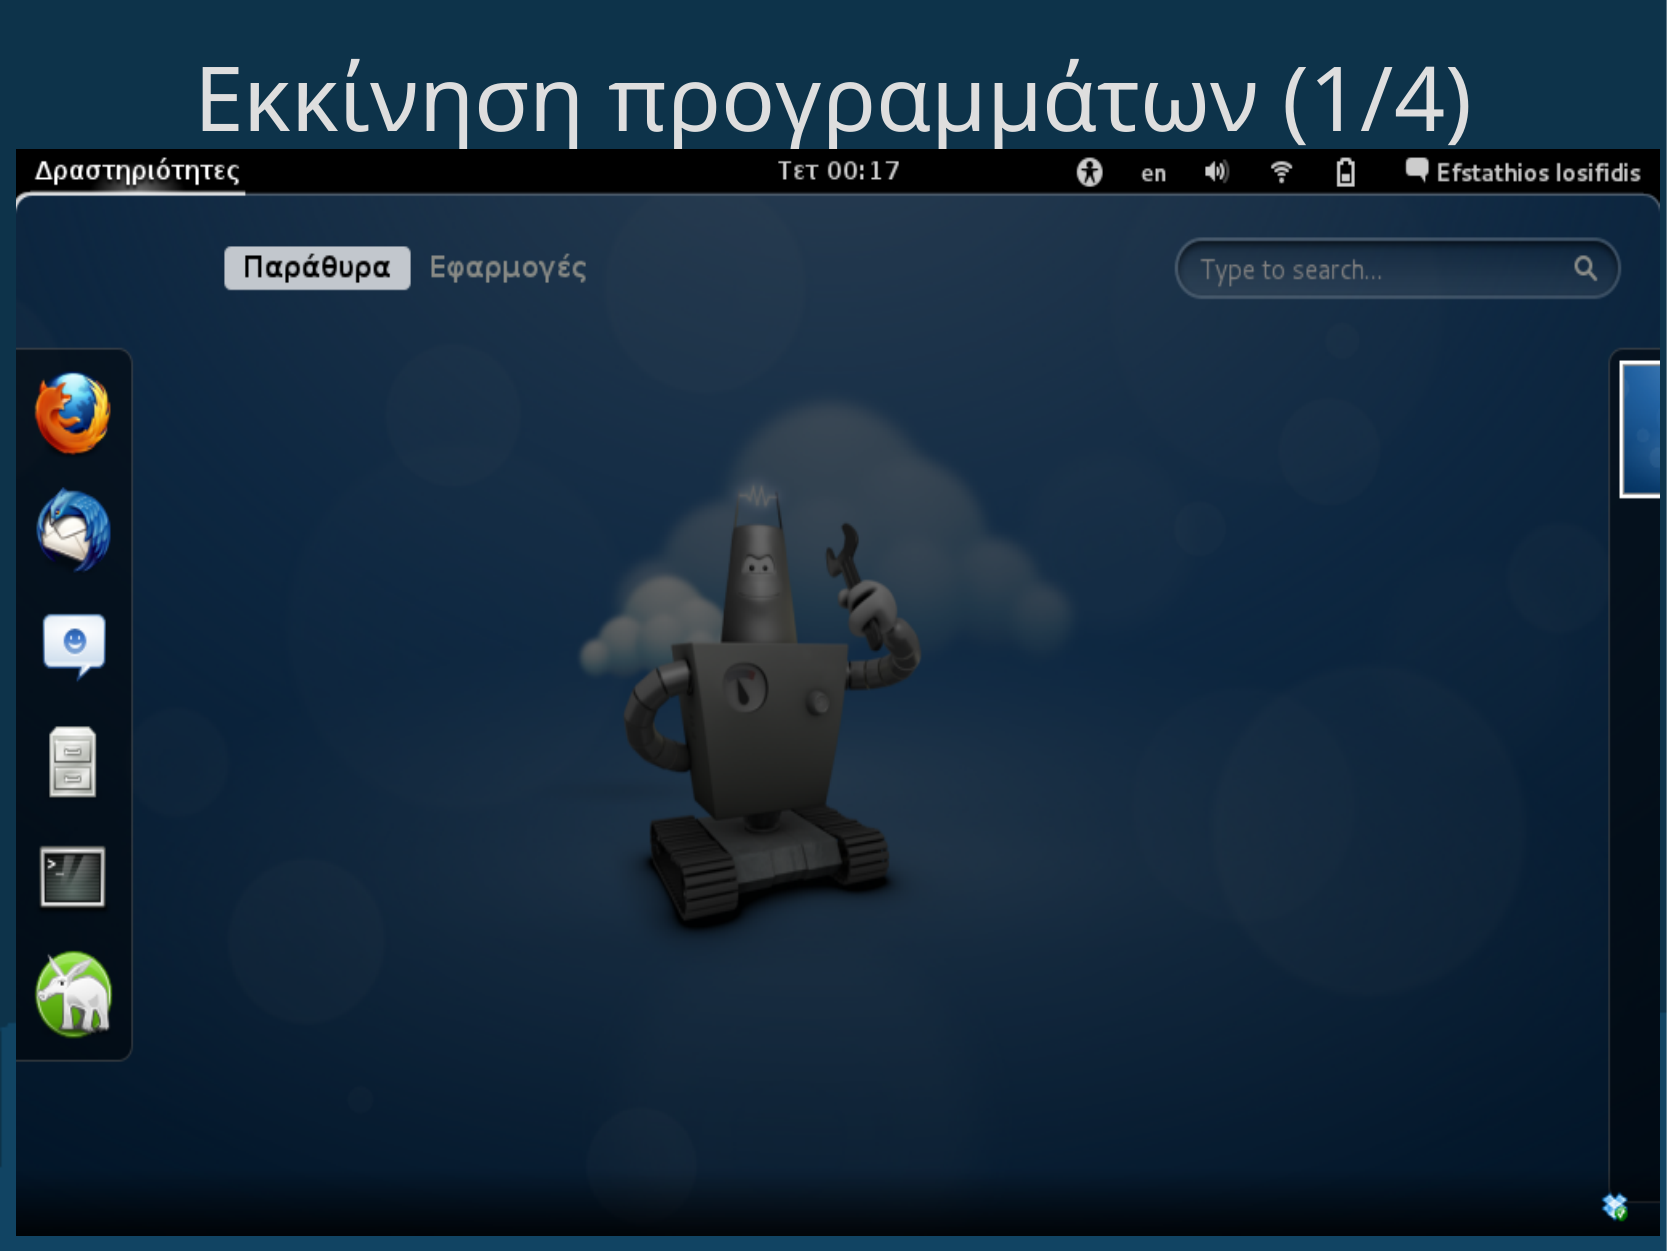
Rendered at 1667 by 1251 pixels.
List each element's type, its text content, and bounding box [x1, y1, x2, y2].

picture [0, 0, 1667, 1251]
title Εκκίνηση προγραμμάτων (1/4) [40, 50, 1627, 149]
